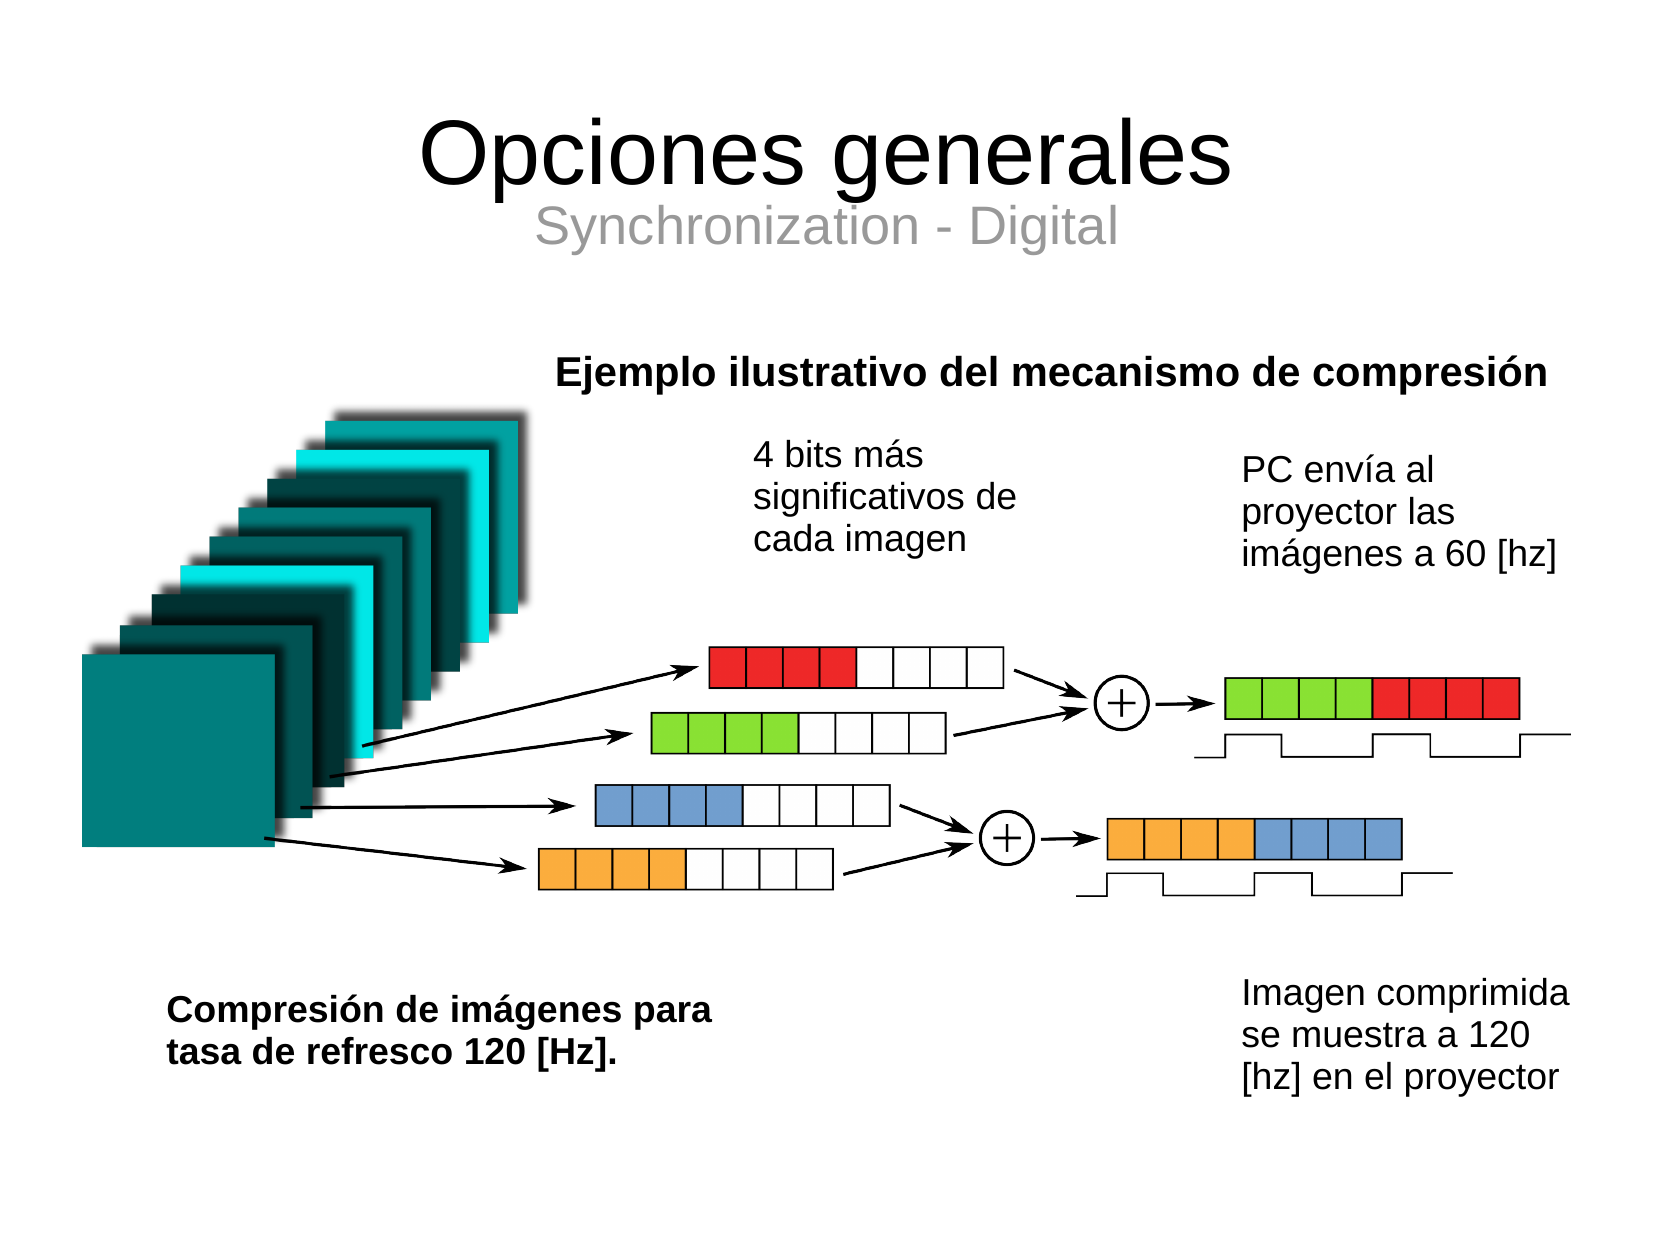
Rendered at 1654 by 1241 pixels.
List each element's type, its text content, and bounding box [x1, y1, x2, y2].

text_box Ejemplo ilustrativo del mecanismo de compresión [540, 340, 1591, 403]
title Synchronization - Digital [83, 195, 1572, 257]
text_box PC envía al proyector las imágenes a 60 [hz] [1226, 441, 1604, 583]
text_box Imagen comprimida se muestra a 120 [hz] en el proyector [1226, 964, 1604, 1105]
title Opciones generales [82, 49, 1571, 257]
text_box Compresión de imágenes para tasa de refresco 120 [Hz]. [151, 980, 742, 1080]
picture [82, 402, 1571, 897]
text_box 4 bits más significativos de cada imagen [738, 425, 1116, 567]
